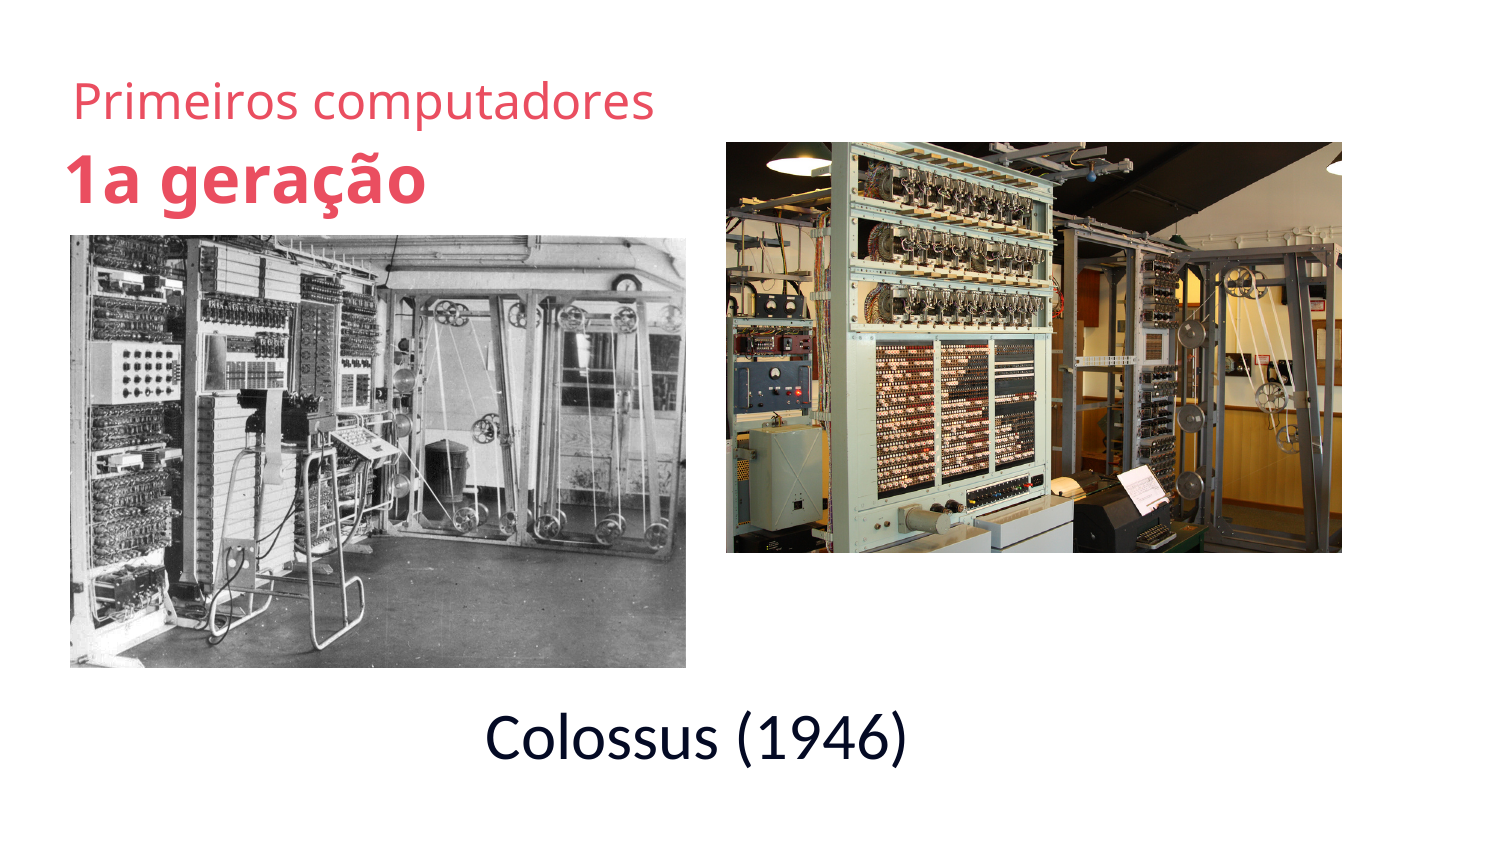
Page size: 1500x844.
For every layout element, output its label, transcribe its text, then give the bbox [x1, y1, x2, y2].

text_box Colossus (1946) [397, 677, 974, 761]
picture [70, 235, 686, 668]
text_box 1a geração [48, 101, 613, 240]
text_box Primeiros computadores [57, 45, 1274, 126]
picture [726, 142, 1342, 554]
